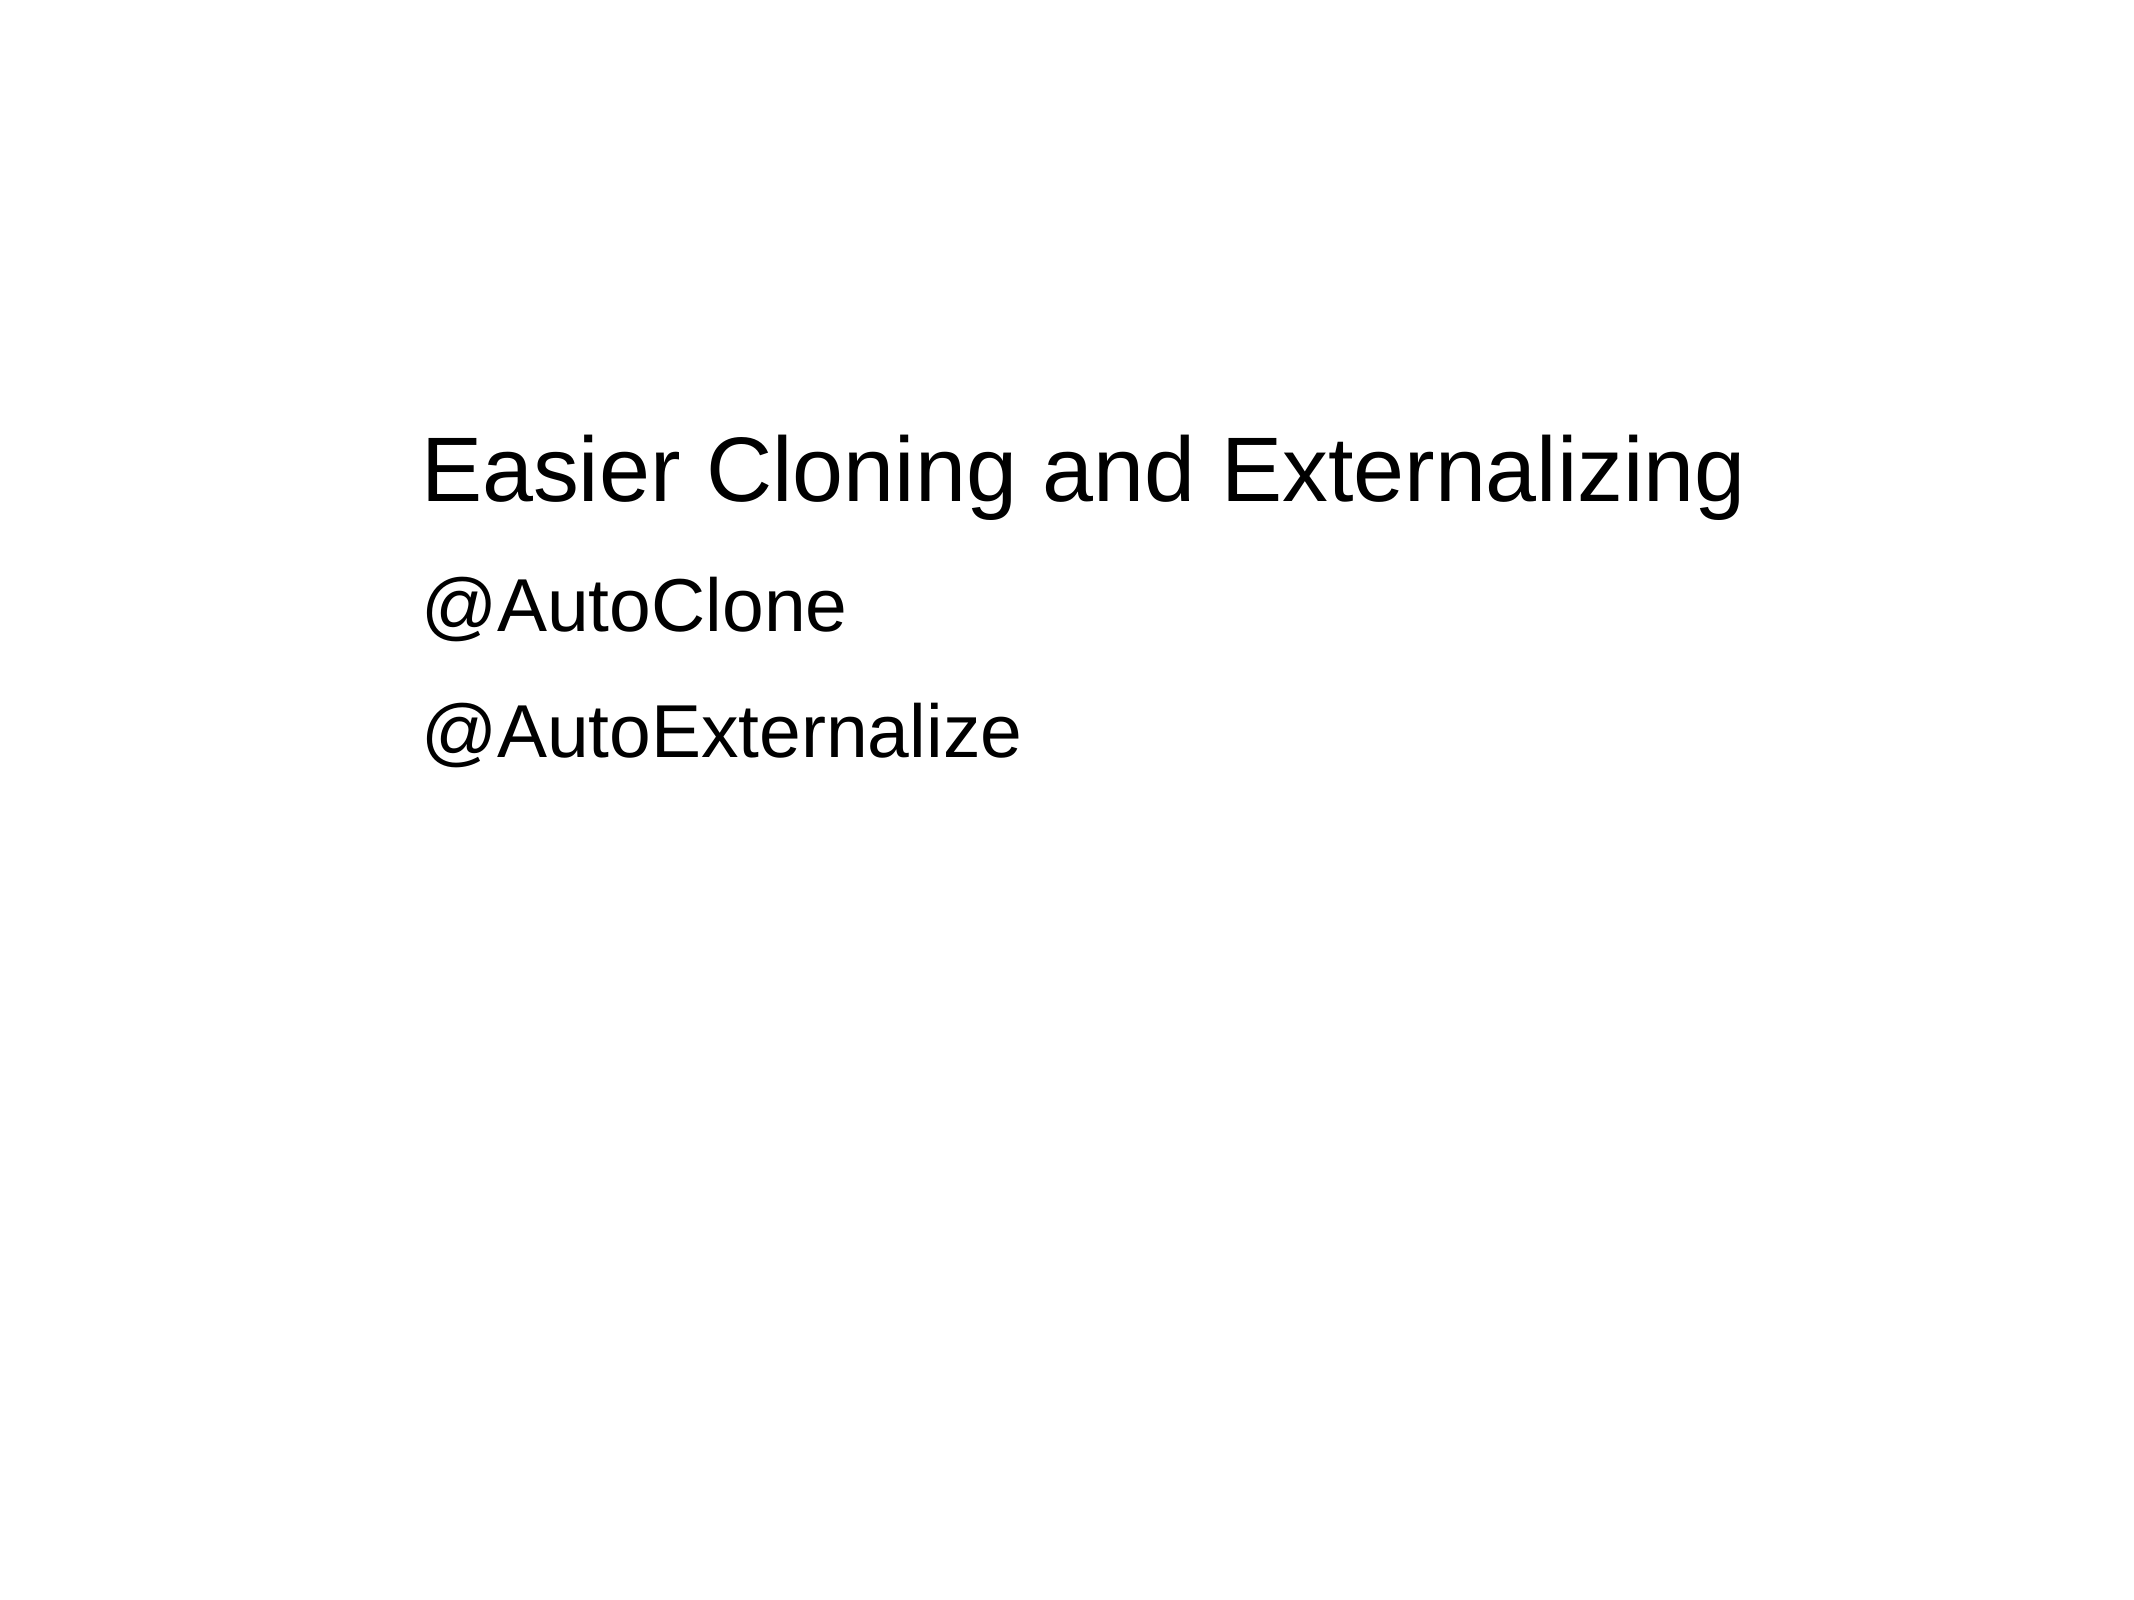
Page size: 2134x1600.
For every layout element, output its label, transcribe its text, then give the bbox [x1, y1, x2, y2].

text_box Easier Cloning and Externalizing @AutoClone @AutoExternalize [421, 367, 1986, 1389]
